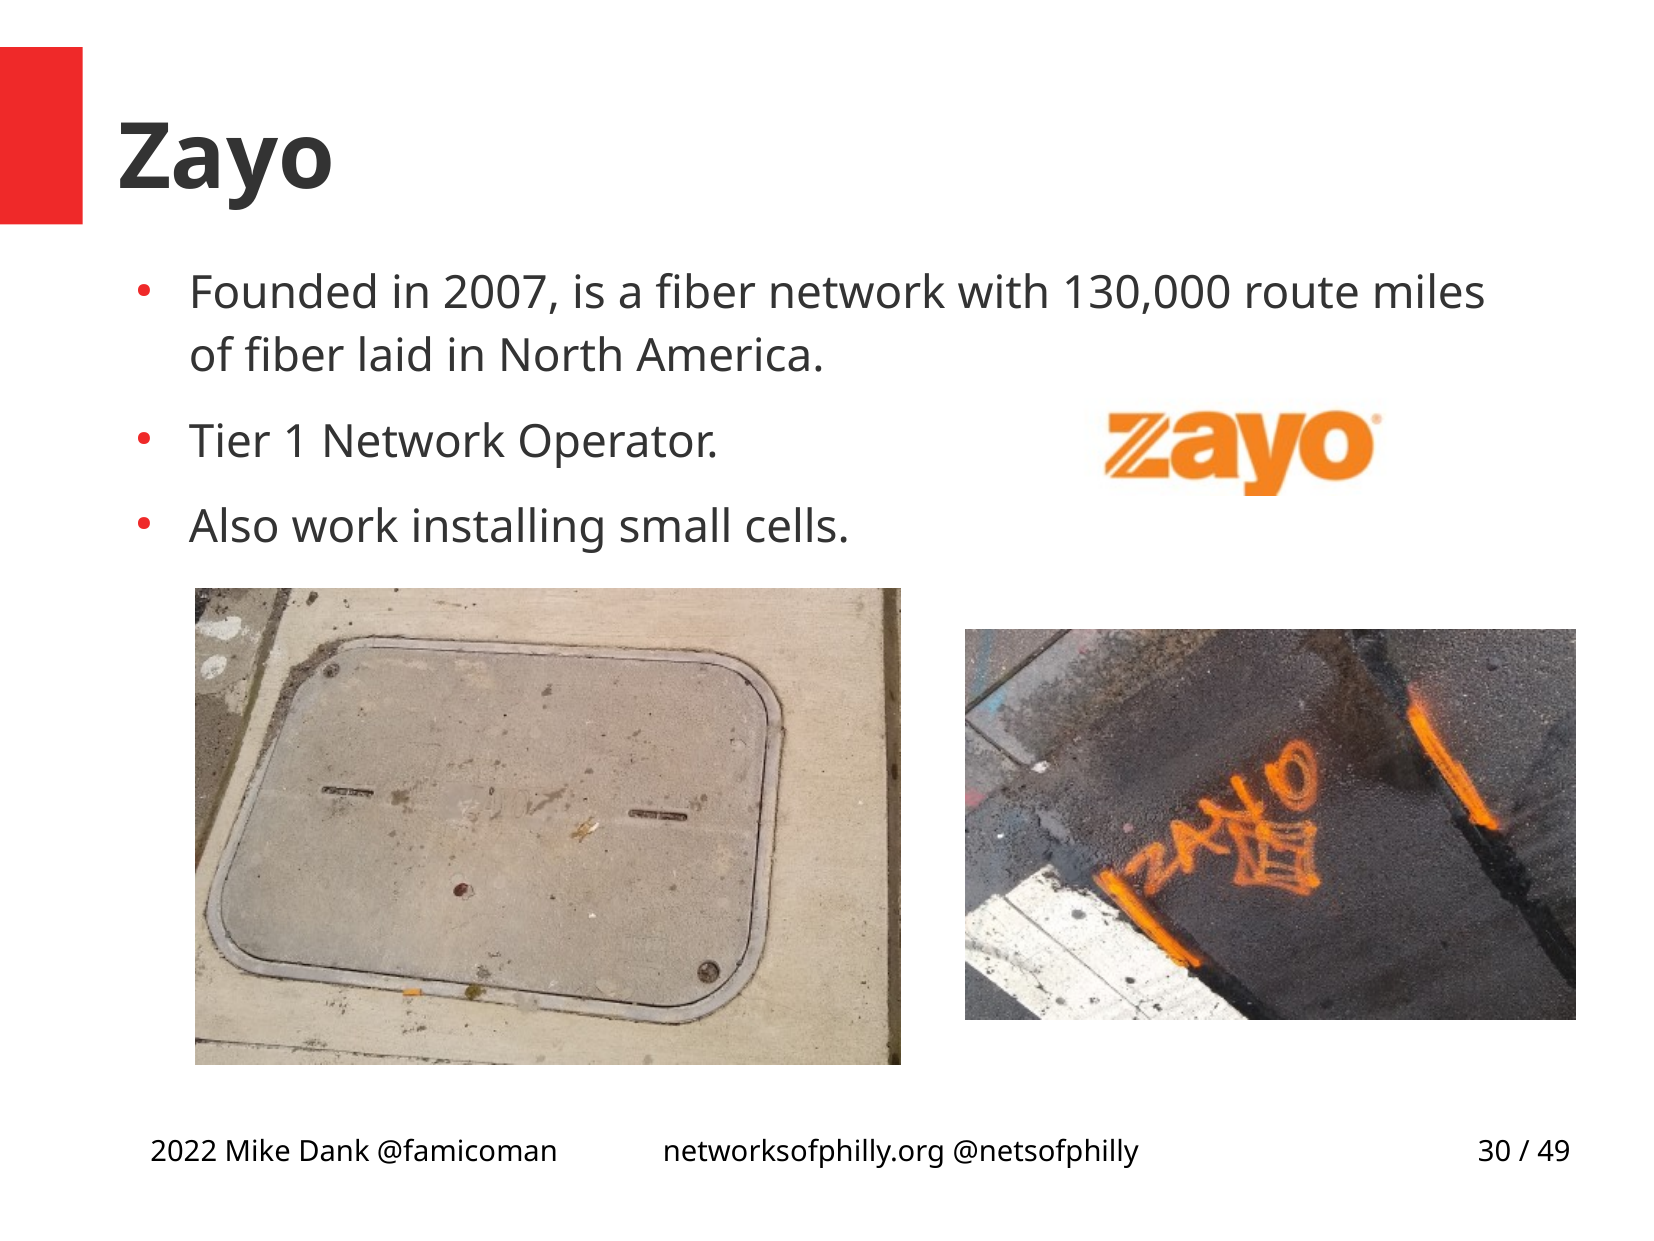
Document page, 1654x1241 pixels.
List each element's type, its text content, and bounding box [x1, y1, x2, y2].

title Zayo [118, 49, 1571, 257]
list Founded in 2007, is a fiber network with 130,000 route miles of fiber laid in North America. Tier 1 Network Operator. Also work installing small cells. [118, 259, 1536, 980]
picture [960, 374, 1526, 496]
picture [965, 629, 1576, 1021]
picture [195, 588, 901, 1066]
